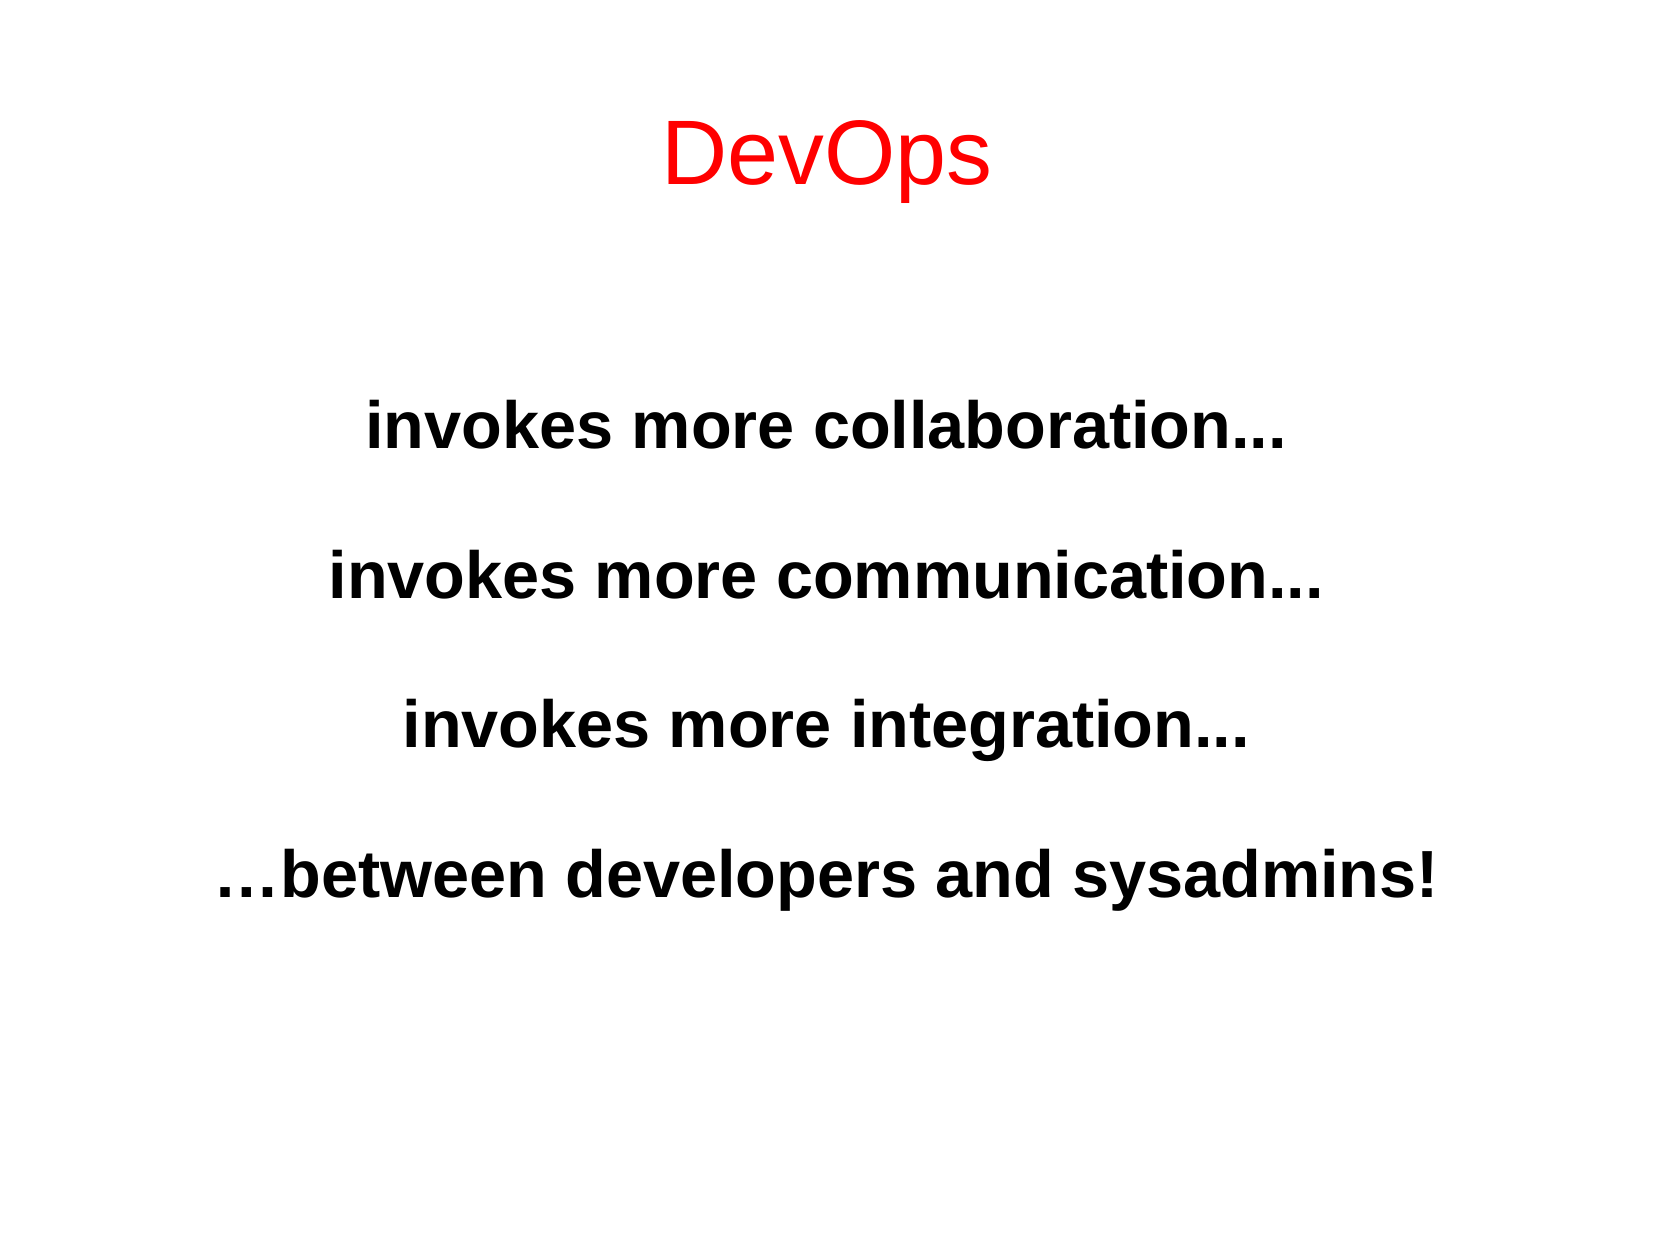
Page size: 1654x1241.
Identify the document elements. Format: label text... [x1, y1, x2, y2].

subtitle invokes more collaboration... invokes more communication... invokes more integration... …between developers and sysadmins! [82, 290, 1571, 1010]
title DevOps [82, 49, 1571, 257]
